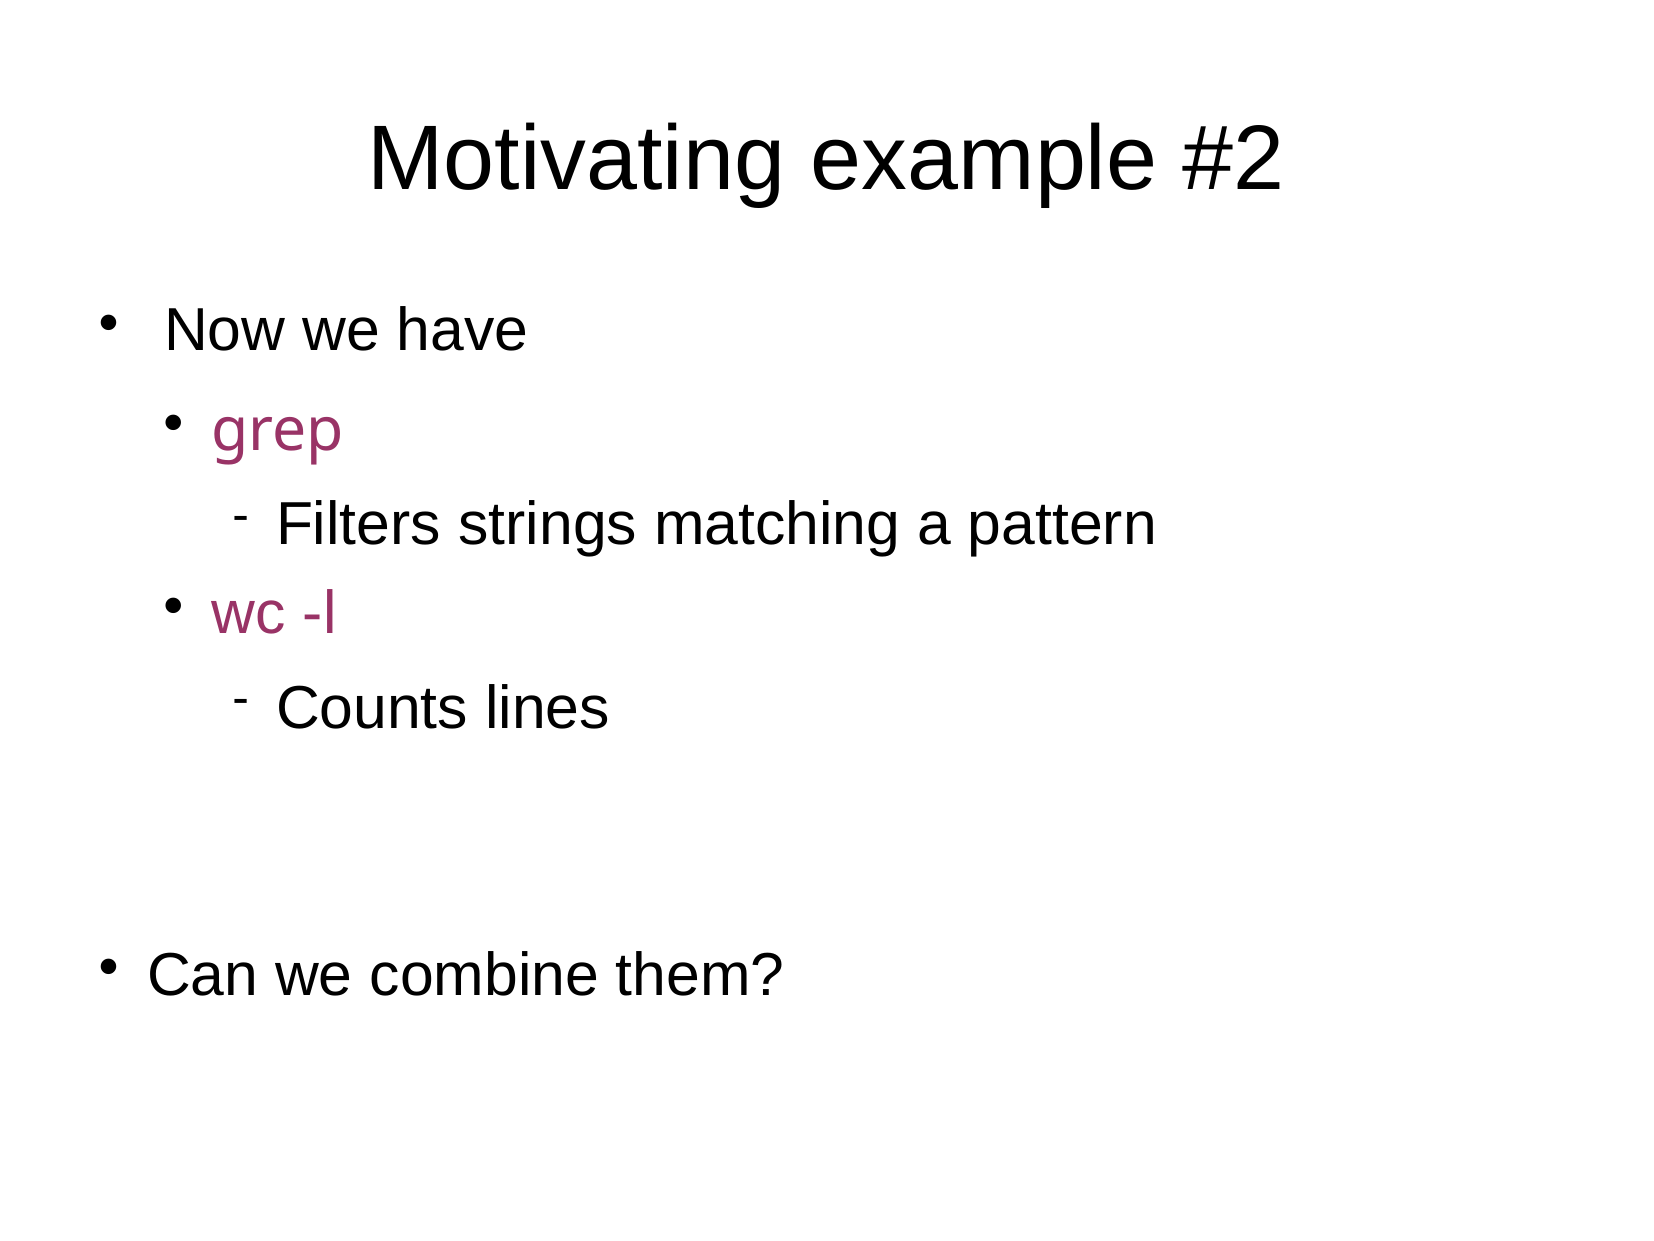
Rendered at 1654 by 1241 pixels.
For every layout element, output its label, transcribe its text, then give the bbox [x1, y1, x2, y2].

title Motivating example #2 [82, 49, 1571, 257]
list Now we have grep Filters strings matching a pattern wc -l Counts lines Can we combine them? [82, 290, 1571, 1010]
